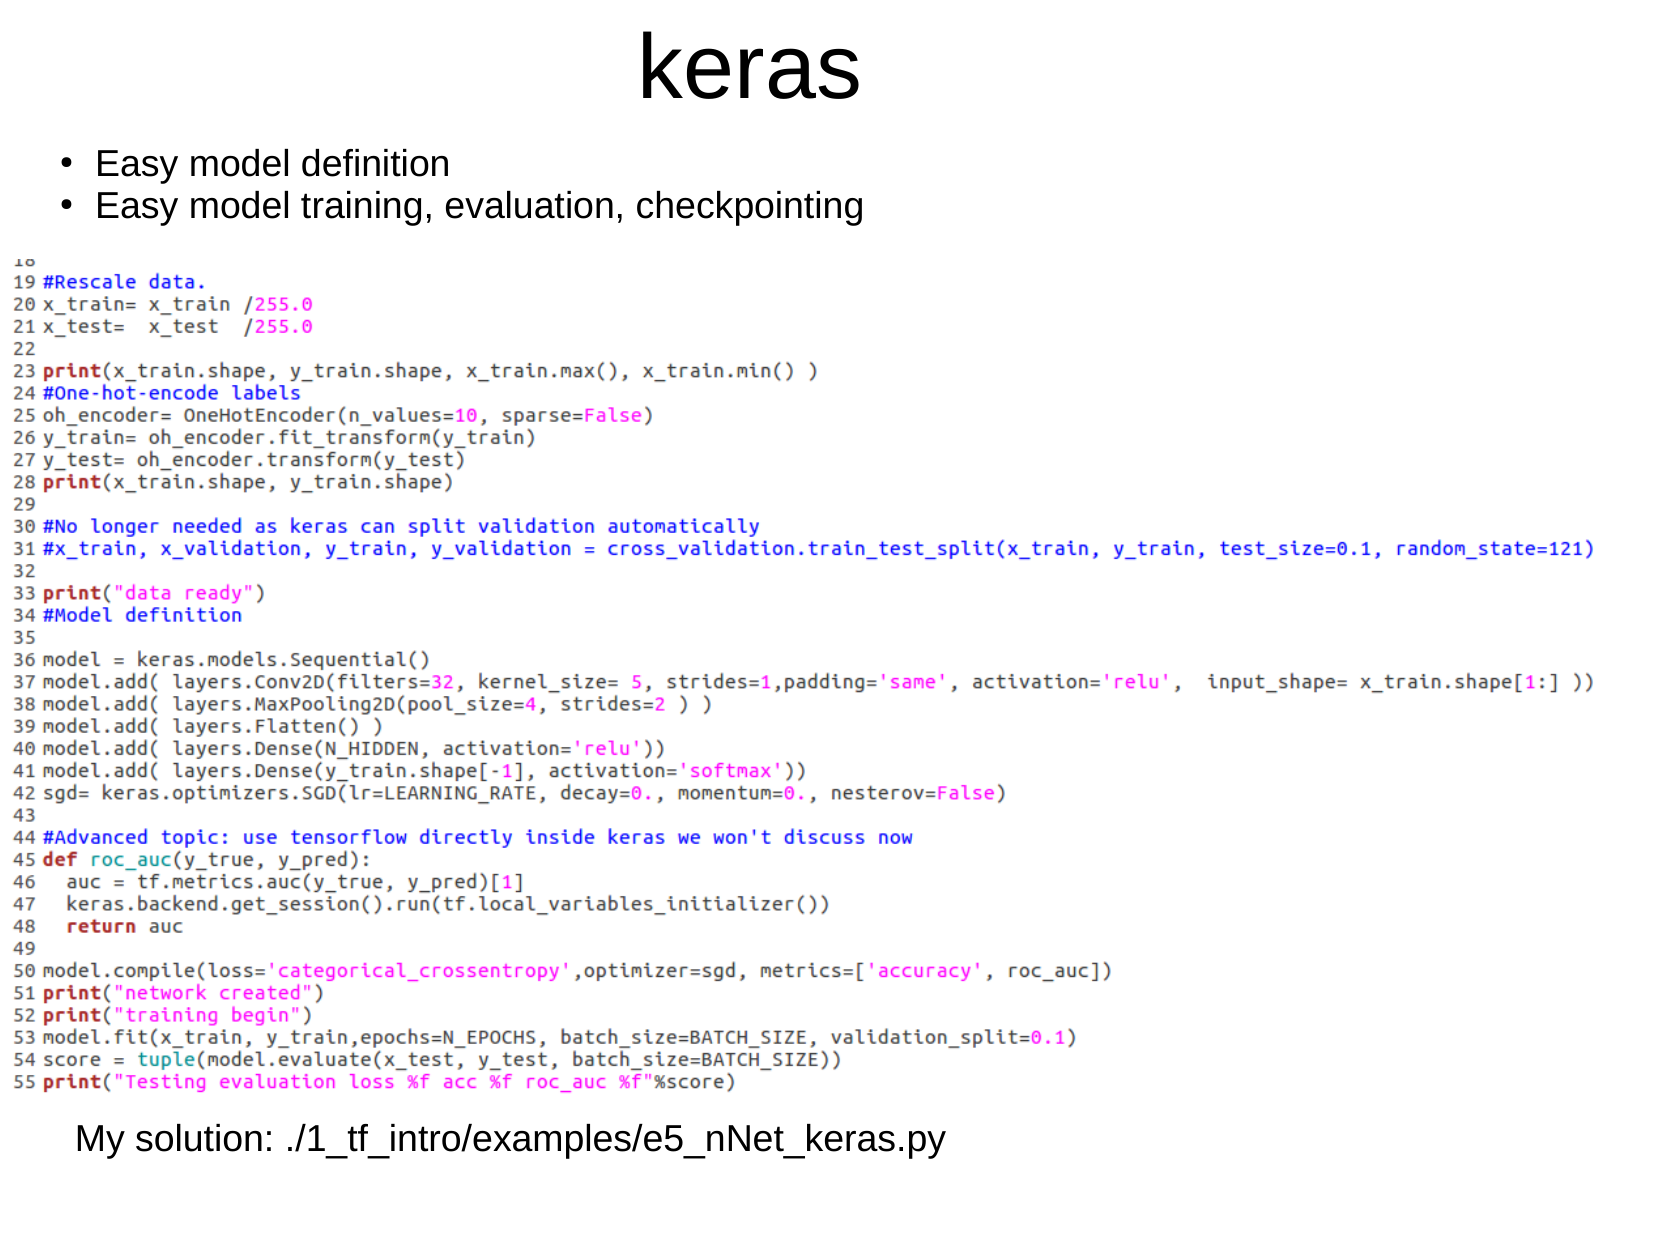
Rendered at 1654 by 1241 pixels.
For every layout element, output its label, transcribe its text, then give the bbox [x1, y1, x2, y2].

text_box Easy model definition Easy model training, evaluation, checkpointing [45, 135, 1351, 259]
title keras [150, 15, 1351, 118]
picture [9, 259, 1645, 1096]
text_box My solution: ./1_tf_intro/examples/e5_nNet_keras.py [60, 1110, 1216, 1216]
